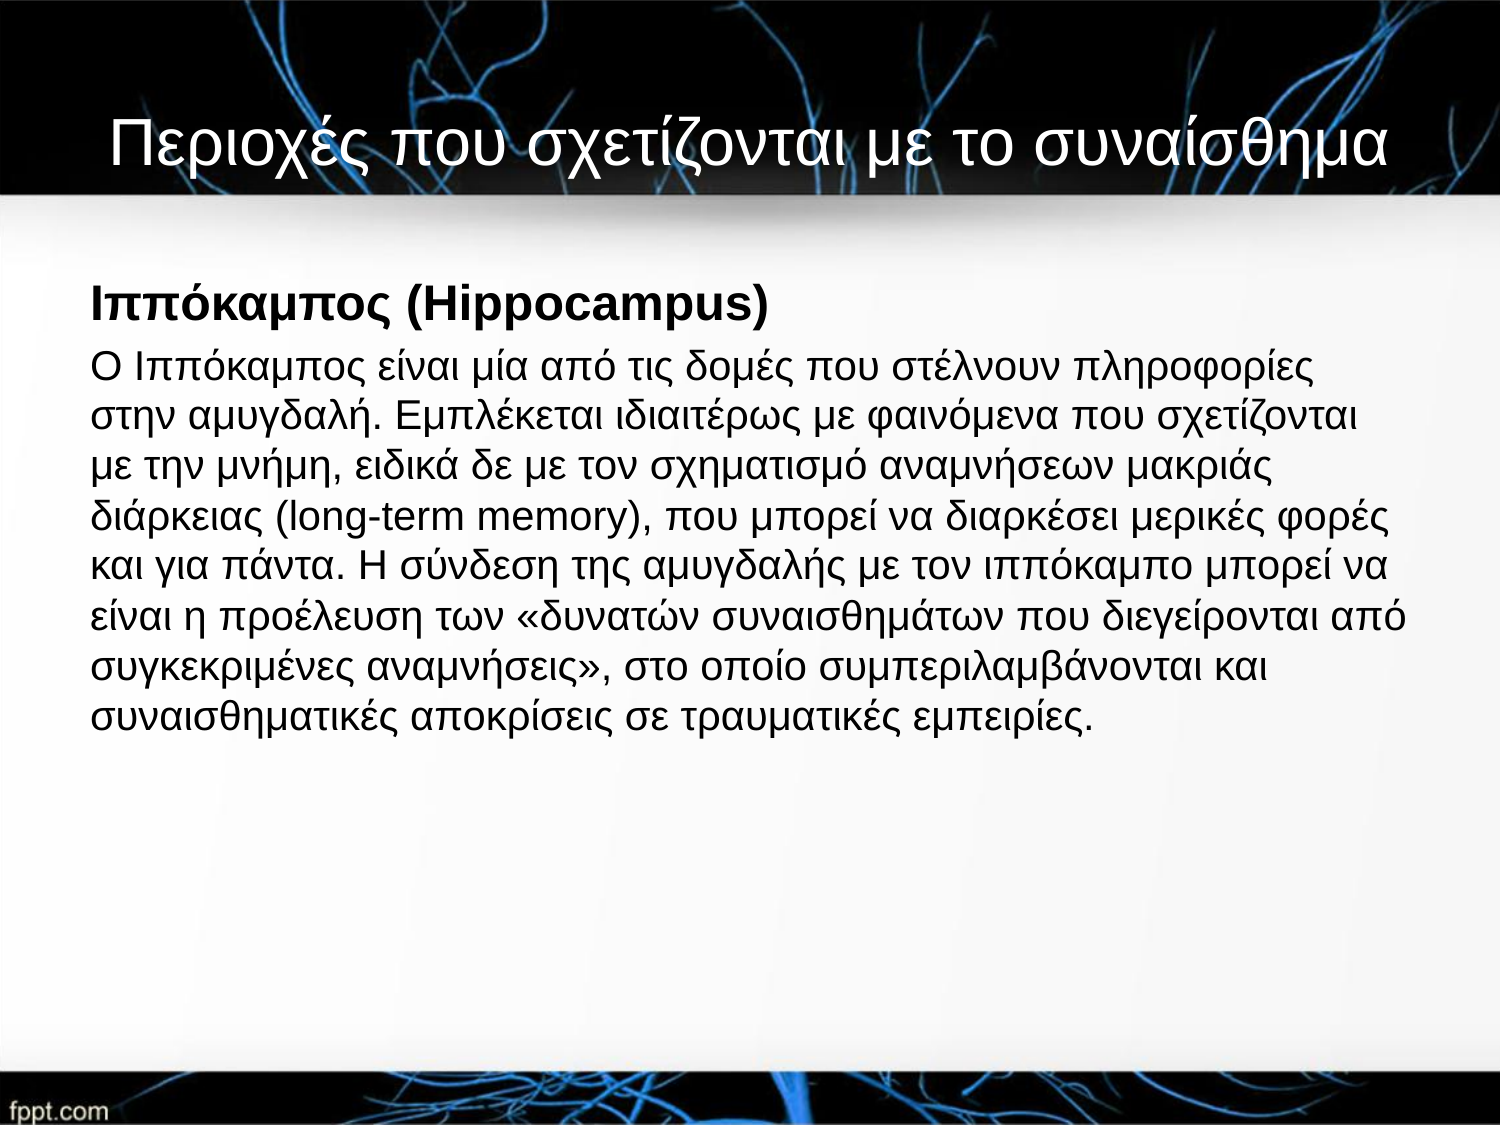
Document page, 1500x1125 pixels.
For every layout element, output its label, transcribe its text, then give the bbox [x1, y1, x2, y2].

list Ιππόκαμπος (Hippocampus) Ο Ιππόκαμπος είναι μία από τις δομές που στέλνουν πληροφορίες στην αμυγδαλή. Εμπλέκεται ιδιαιτέρως με φαινόμενα που σχετίζονται με την μνήμη, ειδικά δε με τον σχηματισμό αναμνήσεων μακριάς διάρκειας (long-term memory), που μπορεί να διαρκέσει μερικές φορές και για πάντα. Η σύνδεση της αμυγδαλής με τον ιππόκαμπο μπορεί να είναι η προέλευση των «δυνατών συναισθημάτων που διεγείρονται από συγκεκριμένες αναμνήσεις», στο οποίο συμπεριλαμβάνονται και συναισθηματικές αποκρίσεις σε τραυματικές εμπειρίες. [75, 262, 1425, 1005]
title Περιοχές που σχετίζονται με το συναίσθημα [75, 45, 1425, 233]
picture [0, 0, 1500, 1125]
